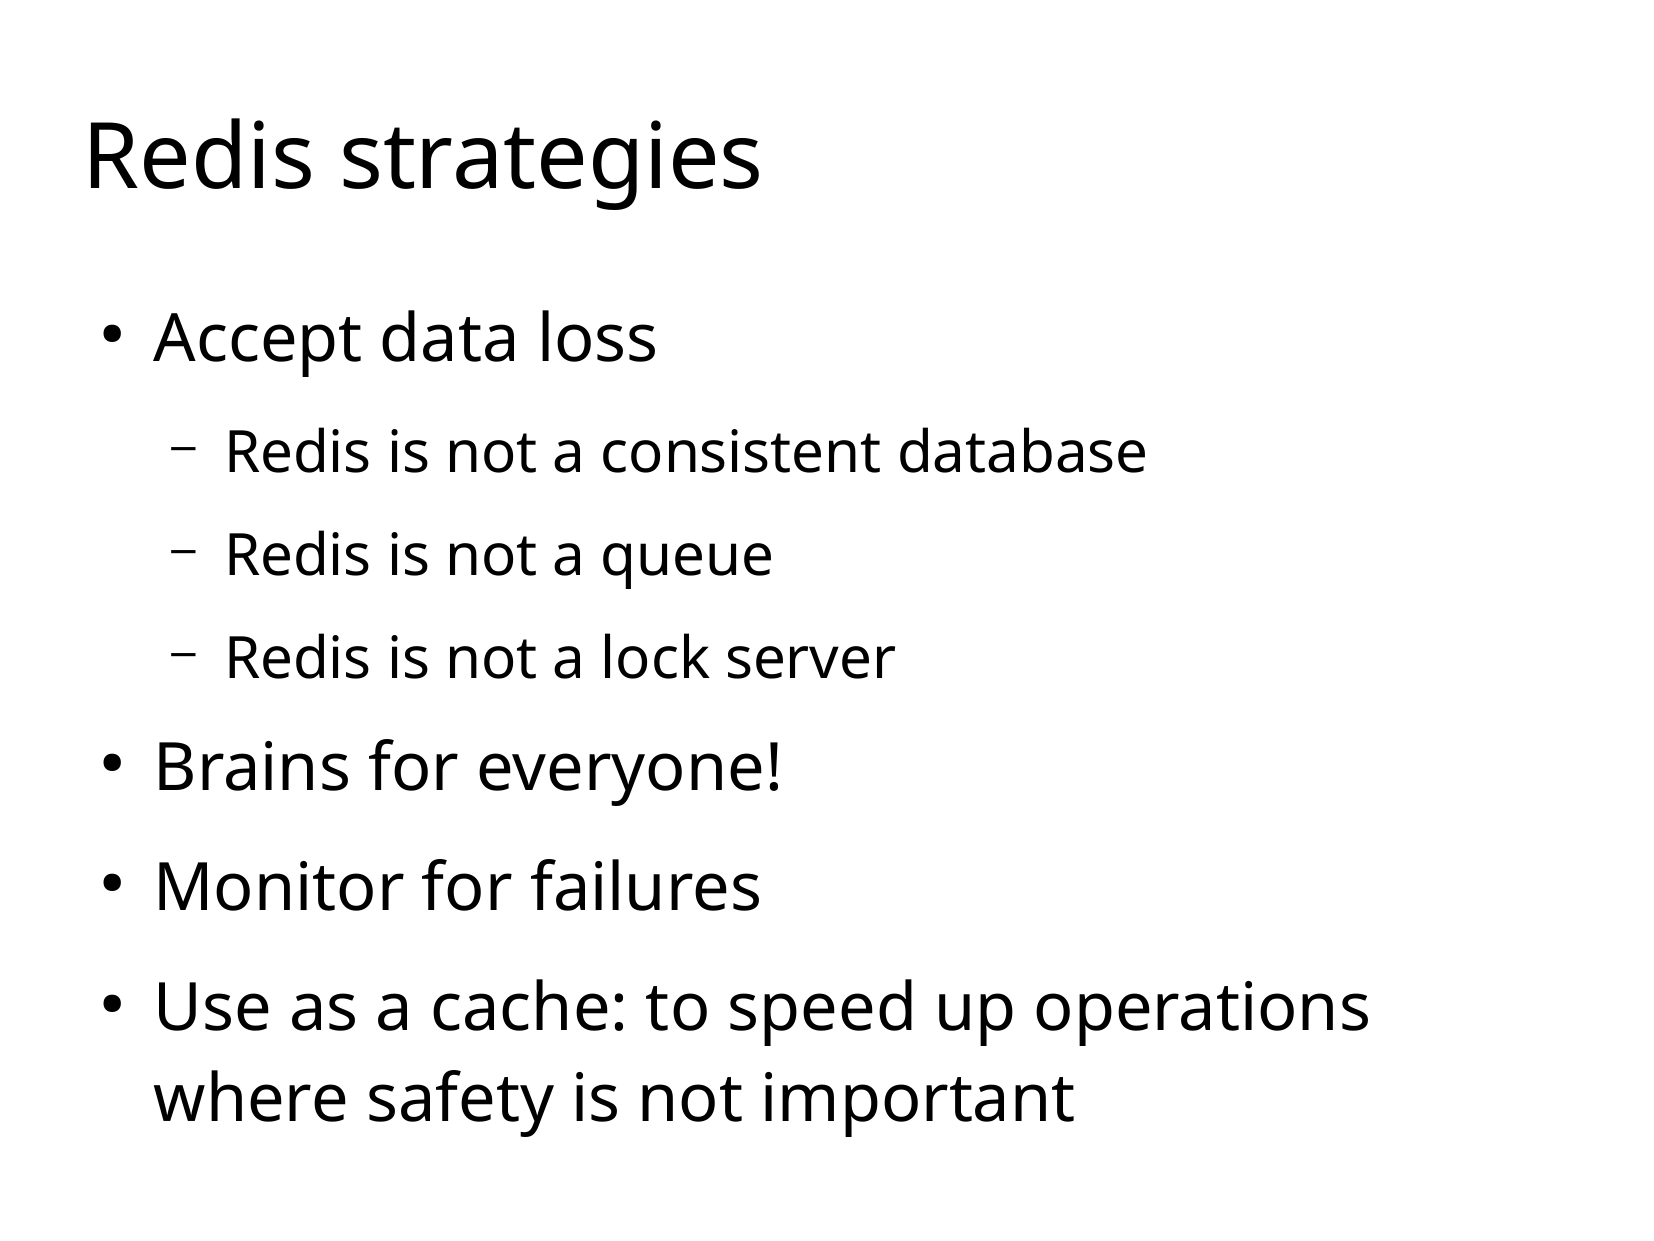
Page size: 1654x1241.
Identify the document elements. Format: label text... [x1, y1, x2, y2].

list Accept data loss Redis is not a consistent database Redis is not a queue Redis is not a lock server Brains for everyone! Monitor for failures Use as a cache: to speed up operations where safety is not important [82, 290, 1538, 1156]
title Redis strategies [82, 49, 1571, 257]
